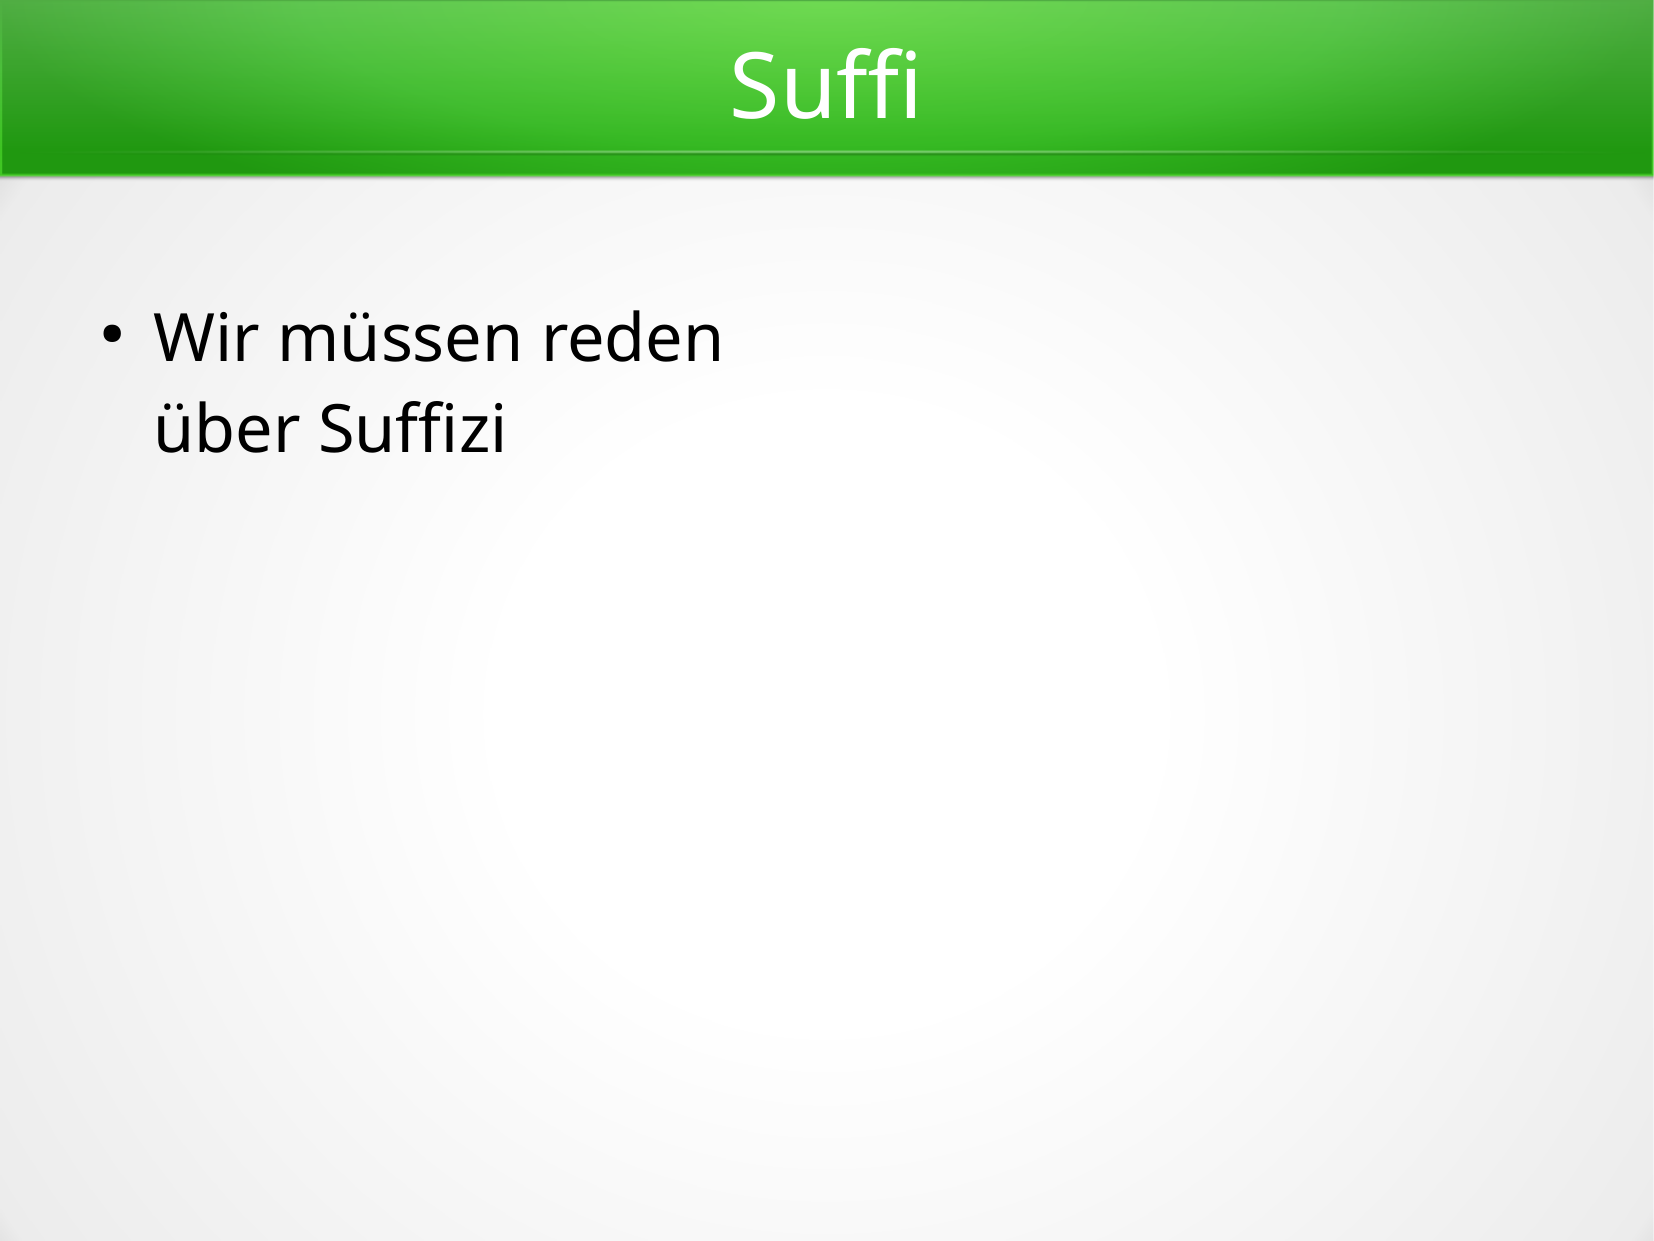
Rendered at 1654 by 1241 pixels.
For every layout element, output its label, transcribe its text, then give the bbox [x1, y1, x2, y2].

picture [0, 0, 1654, 1241]
title Suffi [82, 11, 1571, 154]
list Wir müssen reden über Suffizi [82, 290, 1571, 1010]
